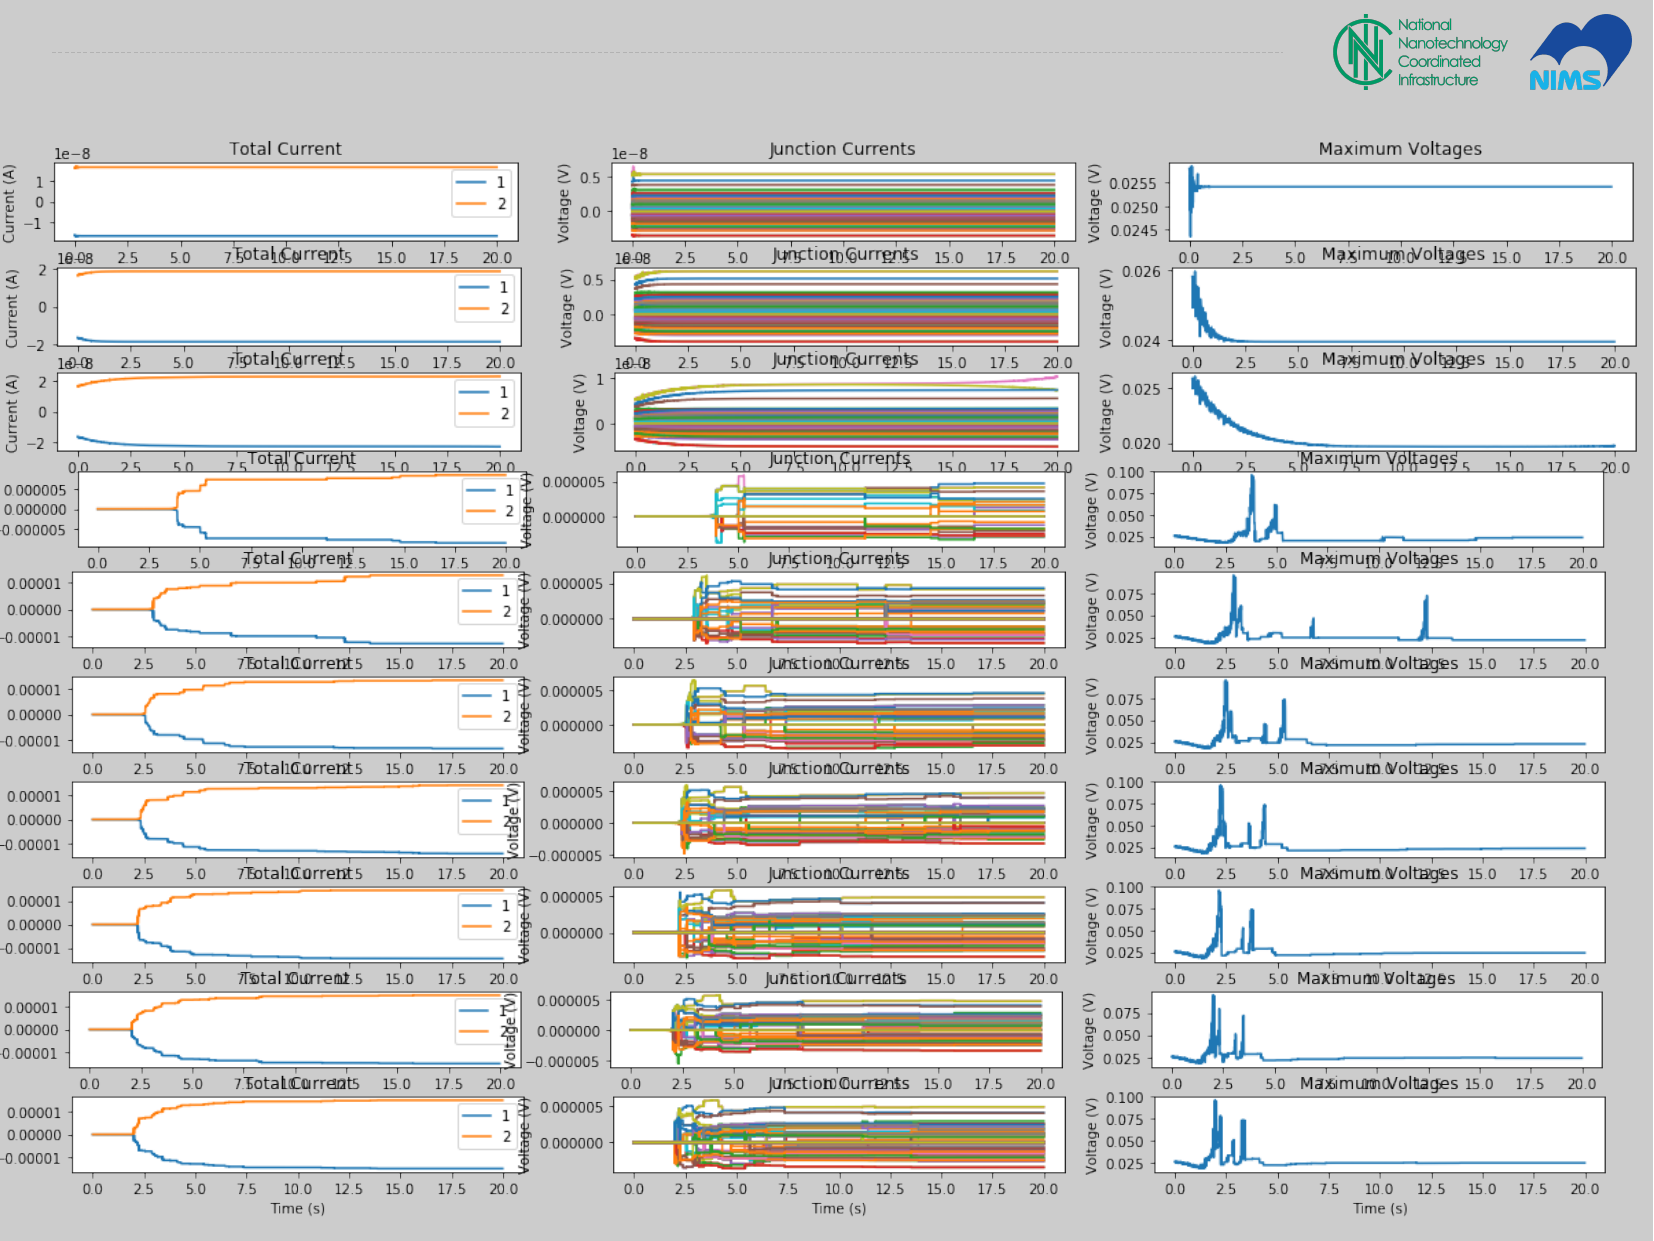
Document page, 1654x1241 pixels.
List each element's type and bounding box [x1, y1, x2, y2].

picture [0, 131, 1650, 1225]
picture [1530, 14, 1632, 90]
picture [1333, 14, 1508, 90]
